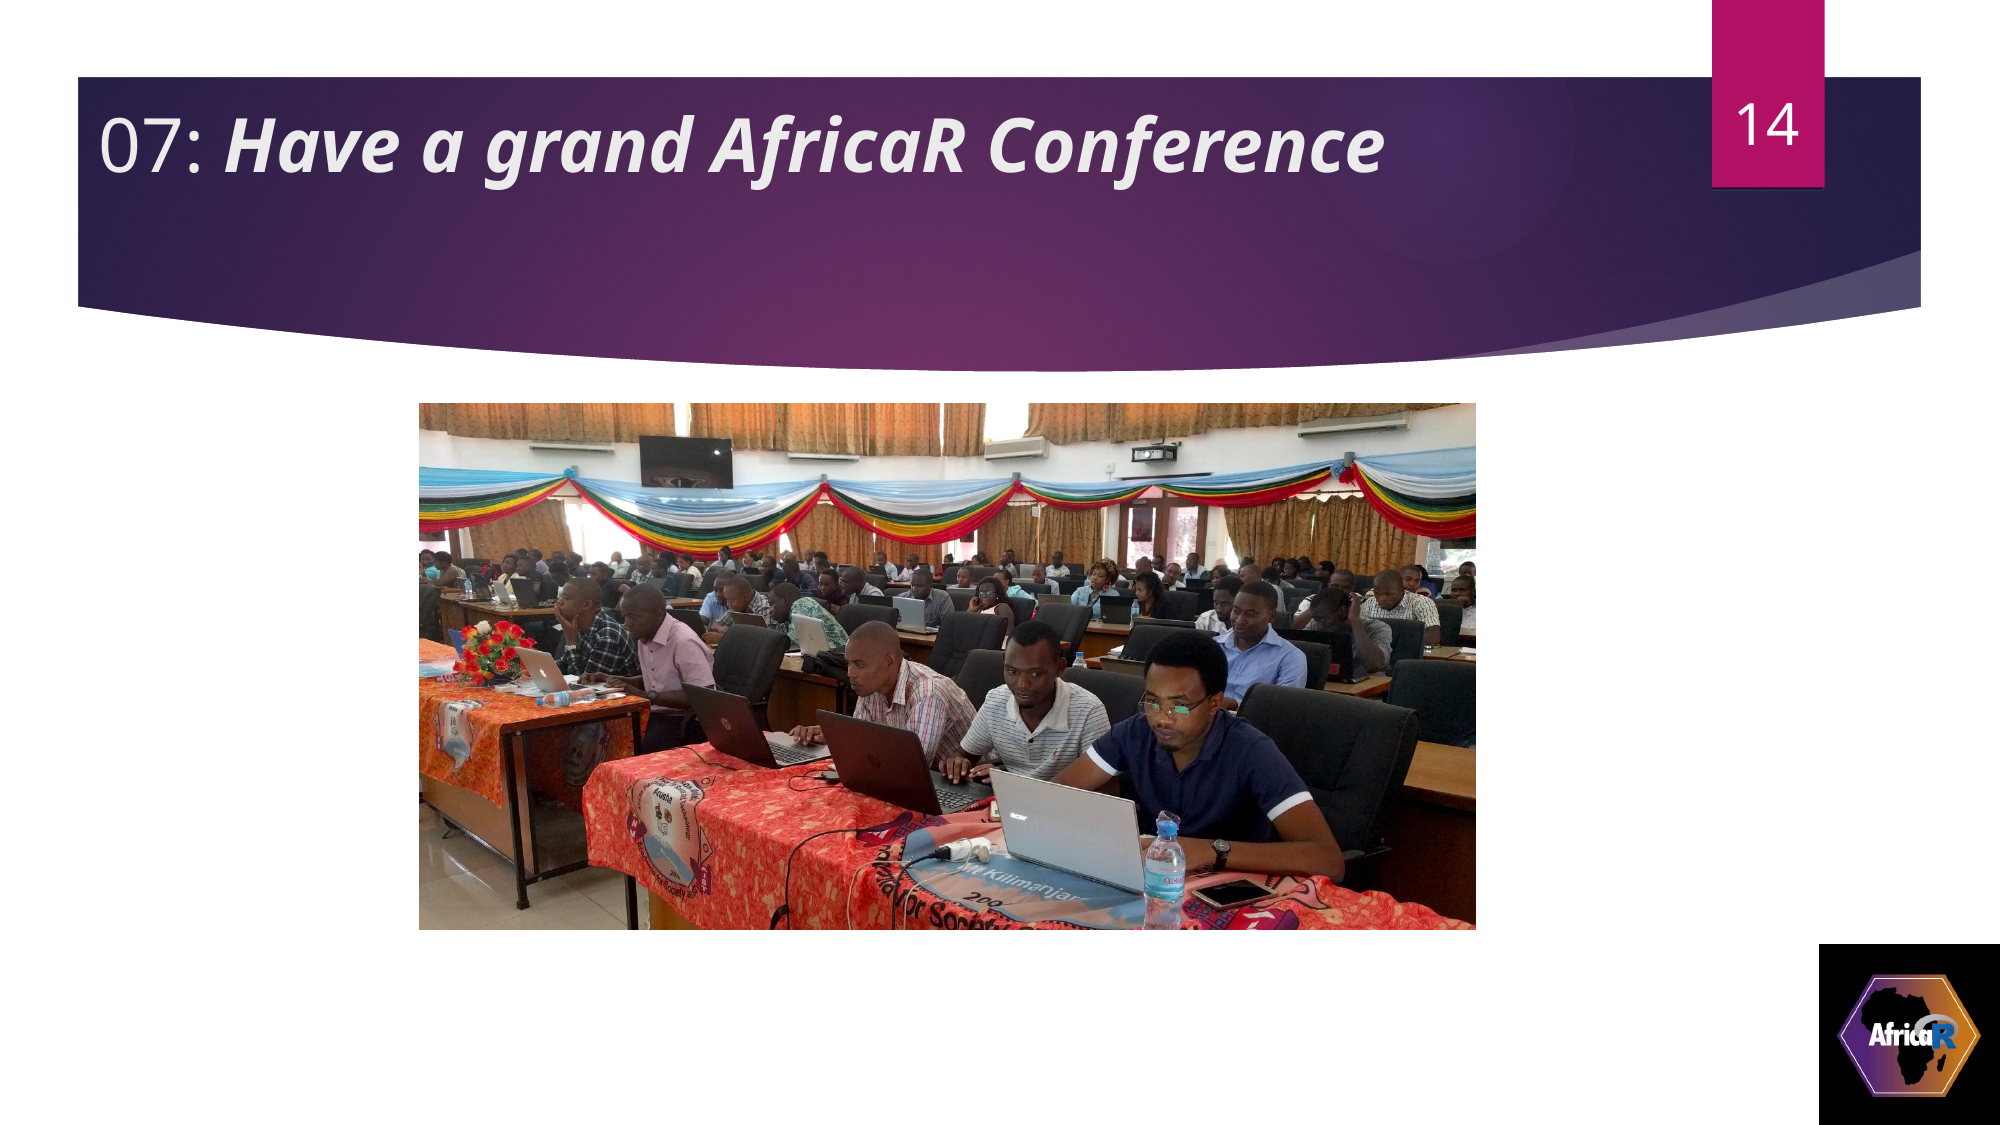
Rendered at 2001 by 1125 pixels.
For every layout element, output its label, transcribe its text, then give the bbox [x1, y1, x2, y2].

picture [79, 78, 1748, 371]
picture [419, 403, 1476, 930]
title 07: Have a grand AfricaR Conference [83, 74, 1922, 300]
picture [1819, 944, 2000, 1125]
